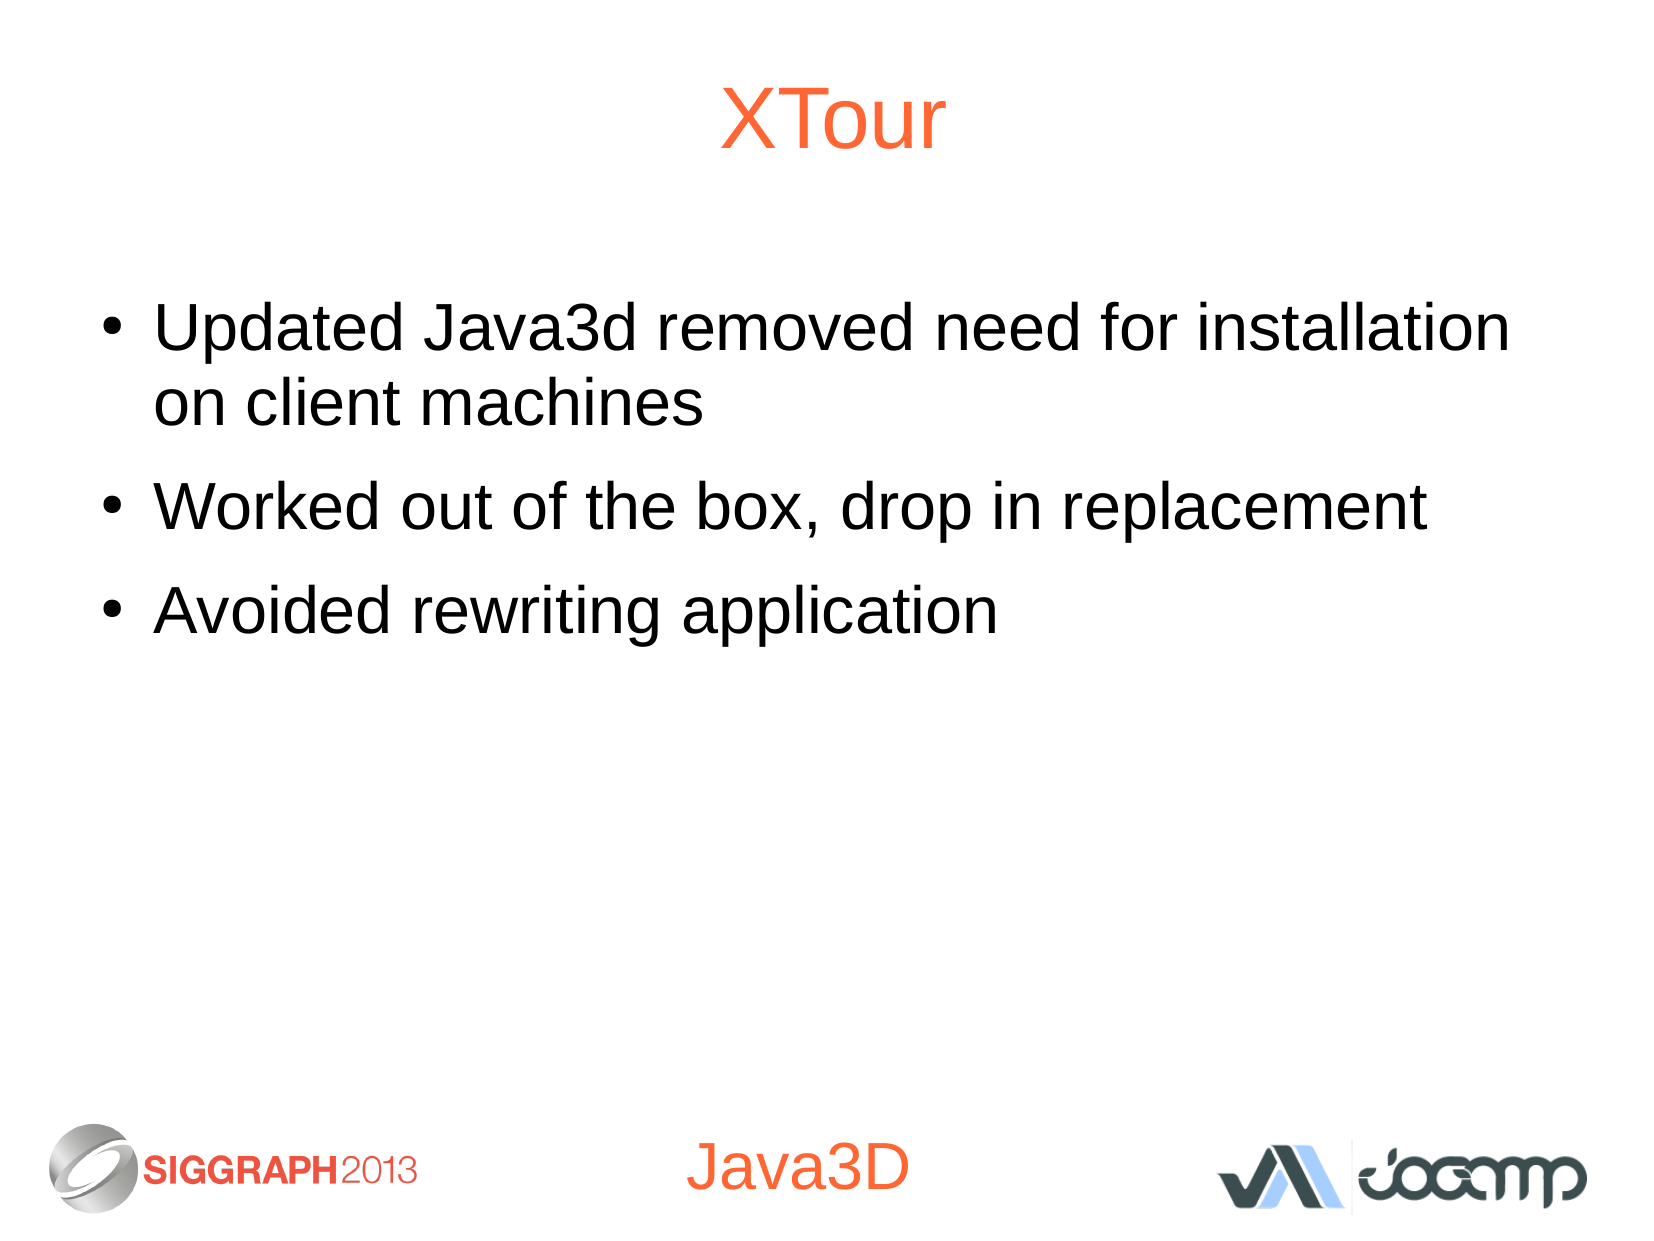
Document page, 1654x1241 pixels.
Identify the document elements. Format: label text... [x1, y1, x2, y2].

picture [45, 1122, 421, 1215]
text_box Java3D [653, 1117, 946, 1216]
list Updated Java3d removed need for installation on client machines Worked out of the box, drop in replacement Avoided rewriting application [82, 290, 1538, 1010]
picture [1215, 1139, 1587, 1215]
title XTour [68, 49, 1576, 188]
